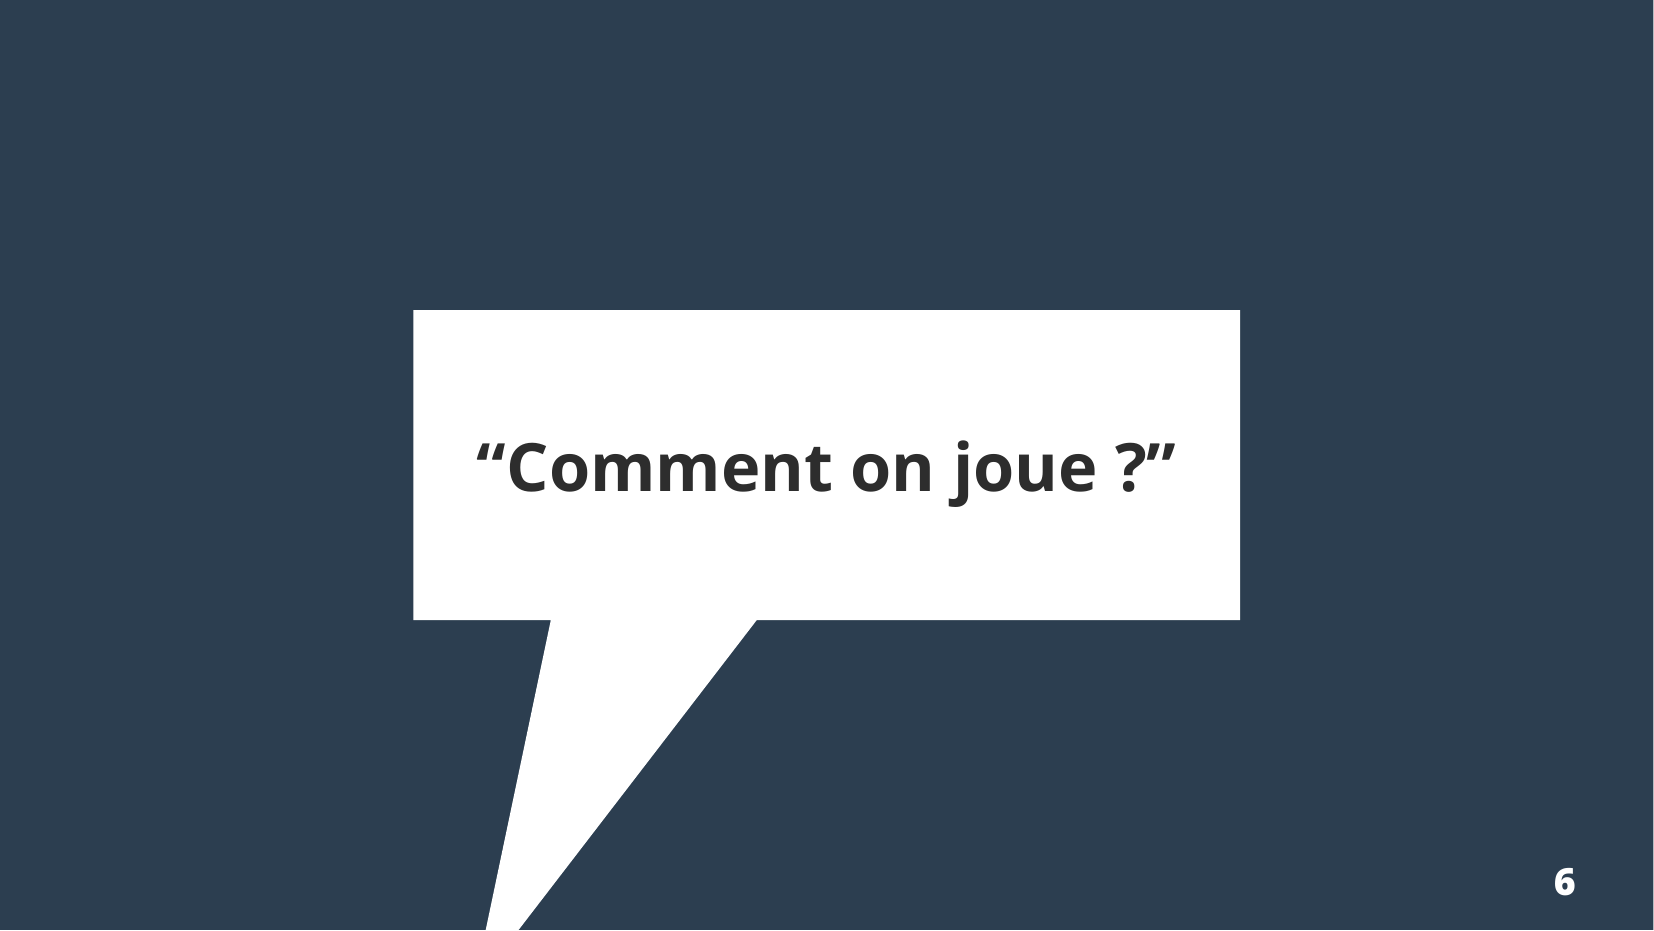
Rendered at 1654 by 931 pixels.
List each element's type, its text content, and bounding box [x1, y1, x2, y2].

subtitle “Comment on joue ?” [442, 332, 1211, 598]
